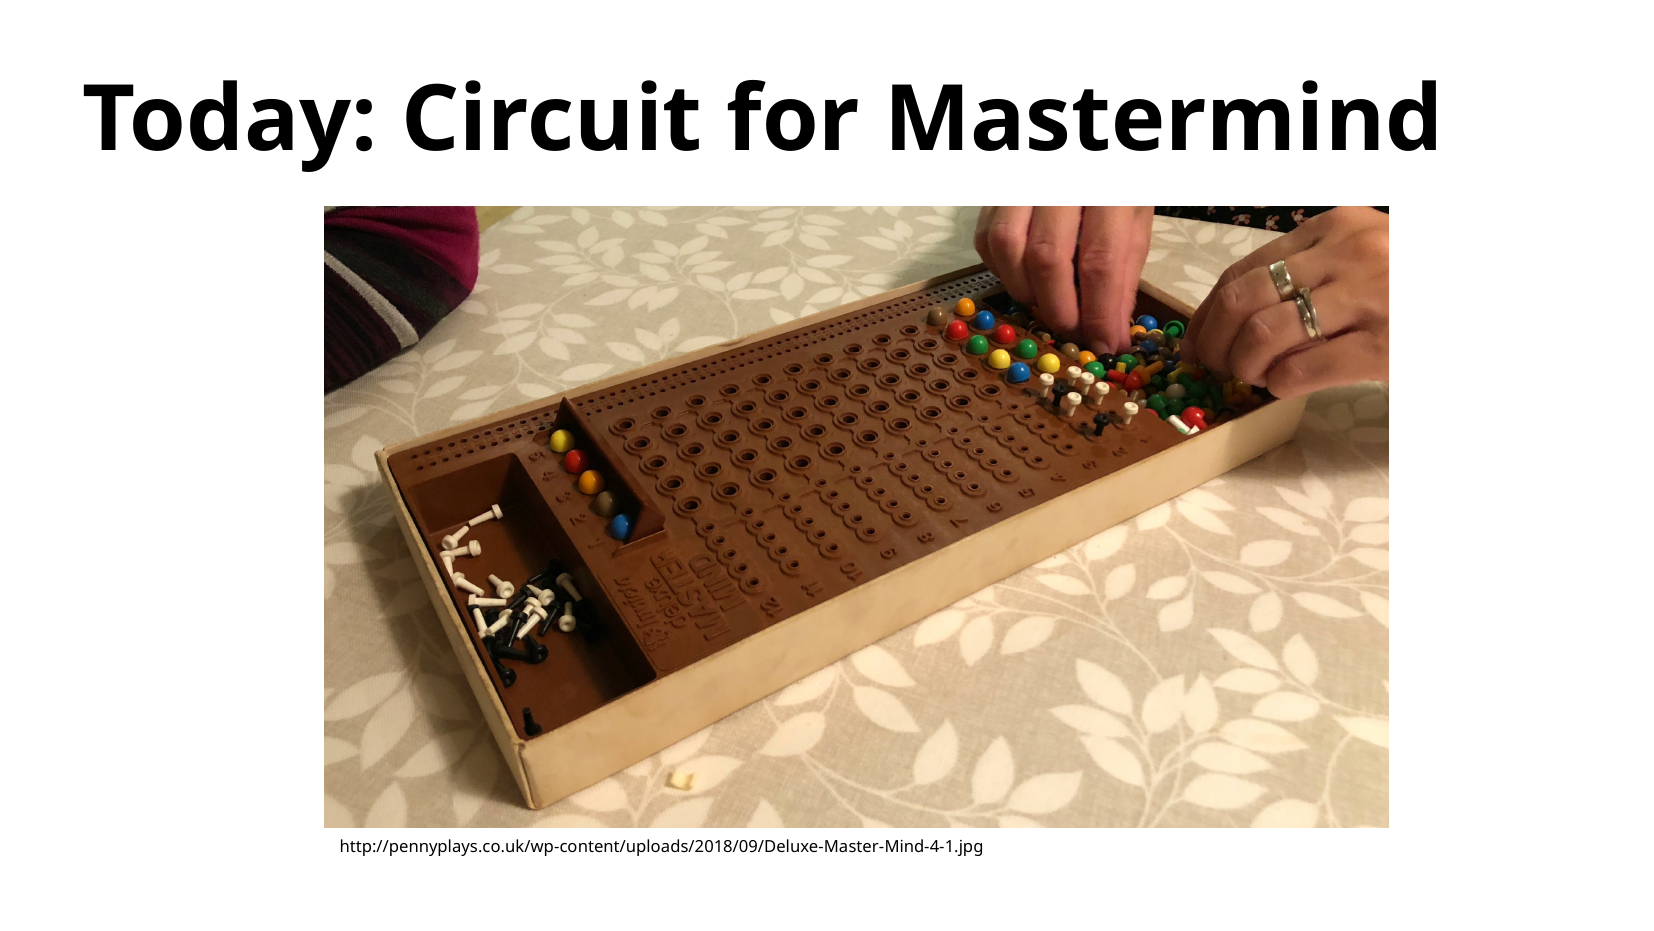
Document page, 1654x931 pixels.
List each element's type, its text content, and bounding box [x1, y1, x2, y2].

title Today: Circuit for Mastermind [82, 37, 1571, 193]
text_box http://pennyplays.co.uk/wp-content/uploads/2018/09/Deluxe-Master-Mind-4-1.jpg [324, 826, 810, 858]
picture [324, 206, 1389, 828]
